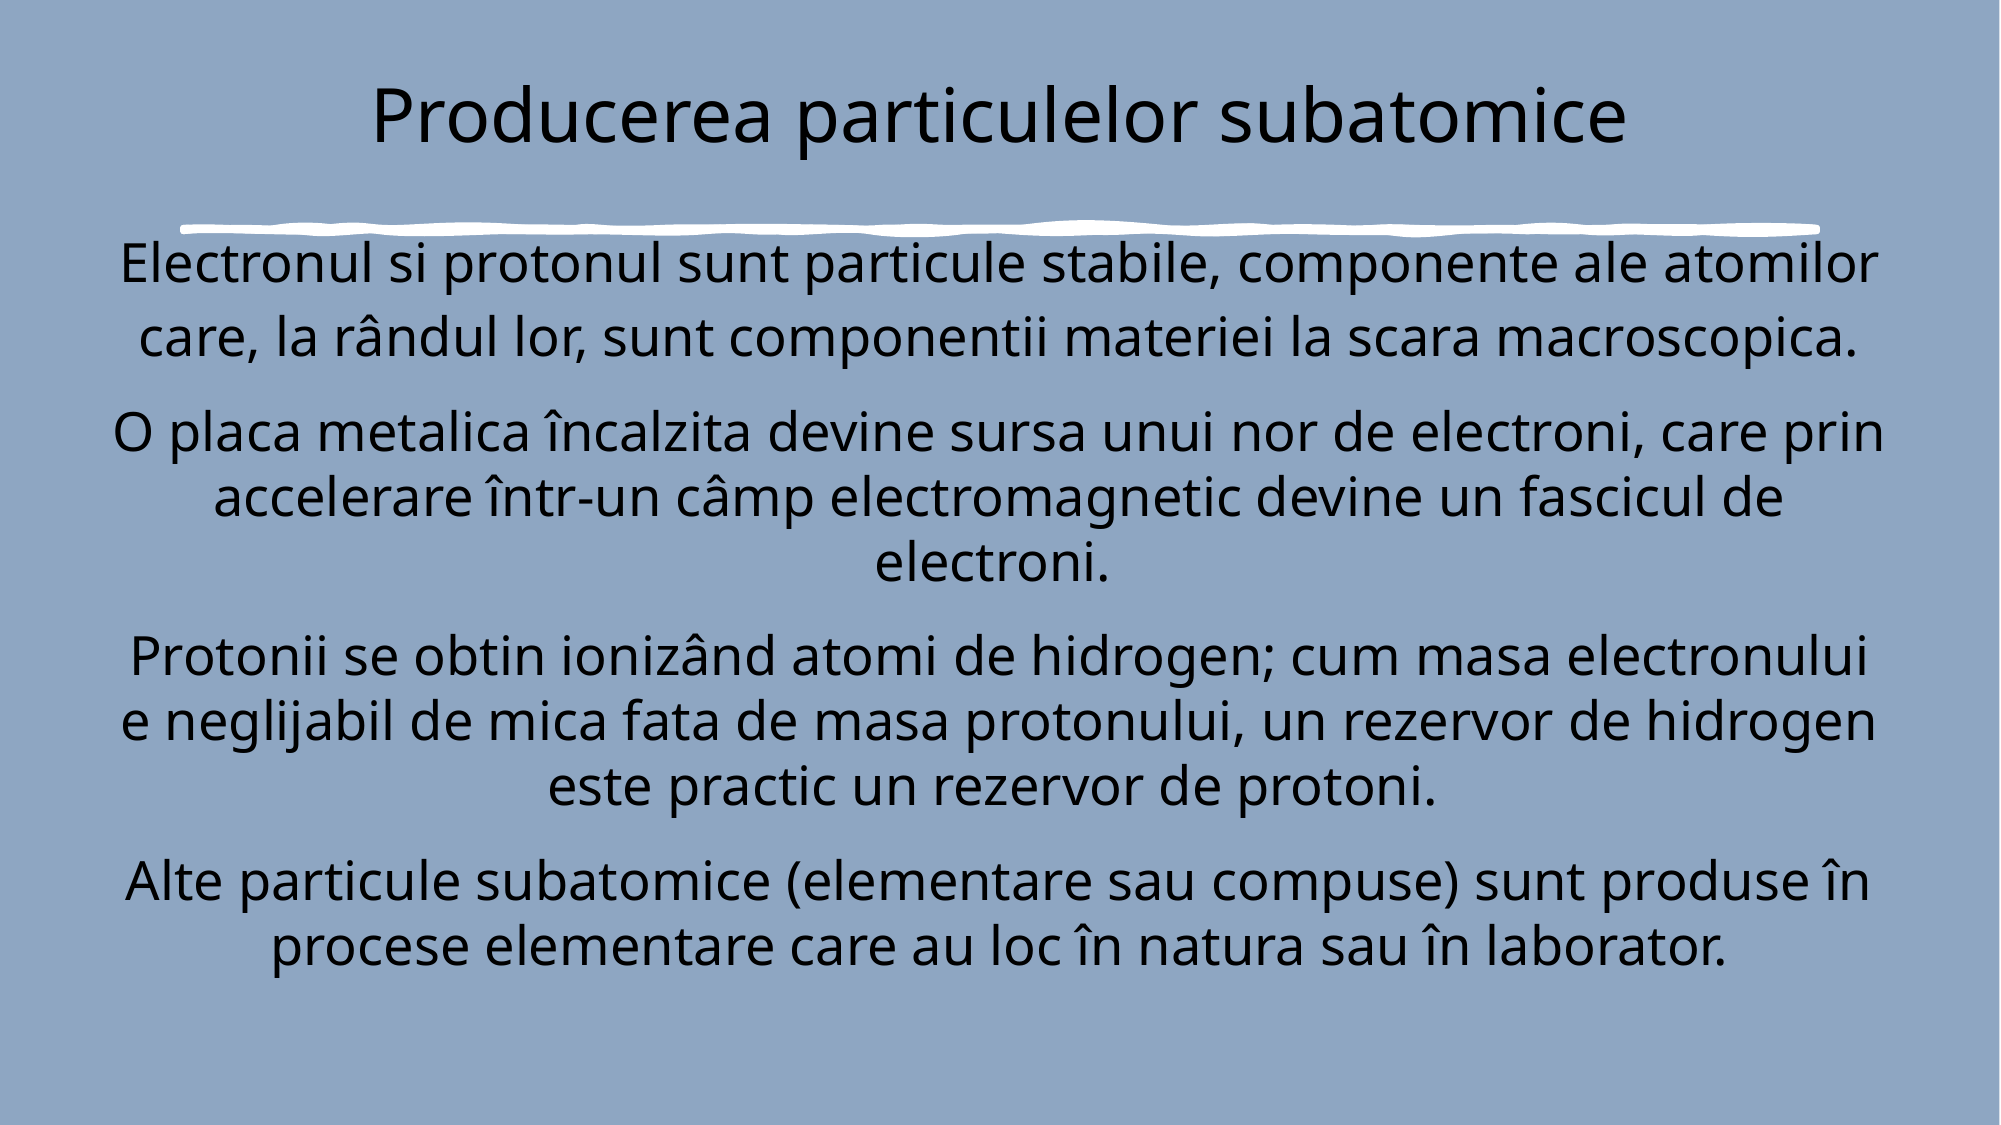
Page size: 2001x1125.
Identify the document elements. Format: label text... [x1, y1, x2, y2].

list Electronul si protonul sunt particule stabile, componente ale atomilor care, la rândul lor, sunt componentii materiei la scara macroscopica. O placa metalica încalzita devine sursa unui nor de electroni, care prin accelerare într-un câmp electromagnetic devine un fascicul de electroni. Protonii se obtin ionizând atomi de hidrogen; cum masa electronului e neglijabil de mica fata de masa protonului, un rezervor de hidrogen este practic un rezervor de protoni. Alte particule subatomice (elementare sau compuse) sunt produse în procese elementare care au loc în natura sau în laborator. [94, 221, 1906, 760]
text_box [0, 0, 2000, 1125]
title Producerea particulelor subatomice [188, 60, 1812, 221]
